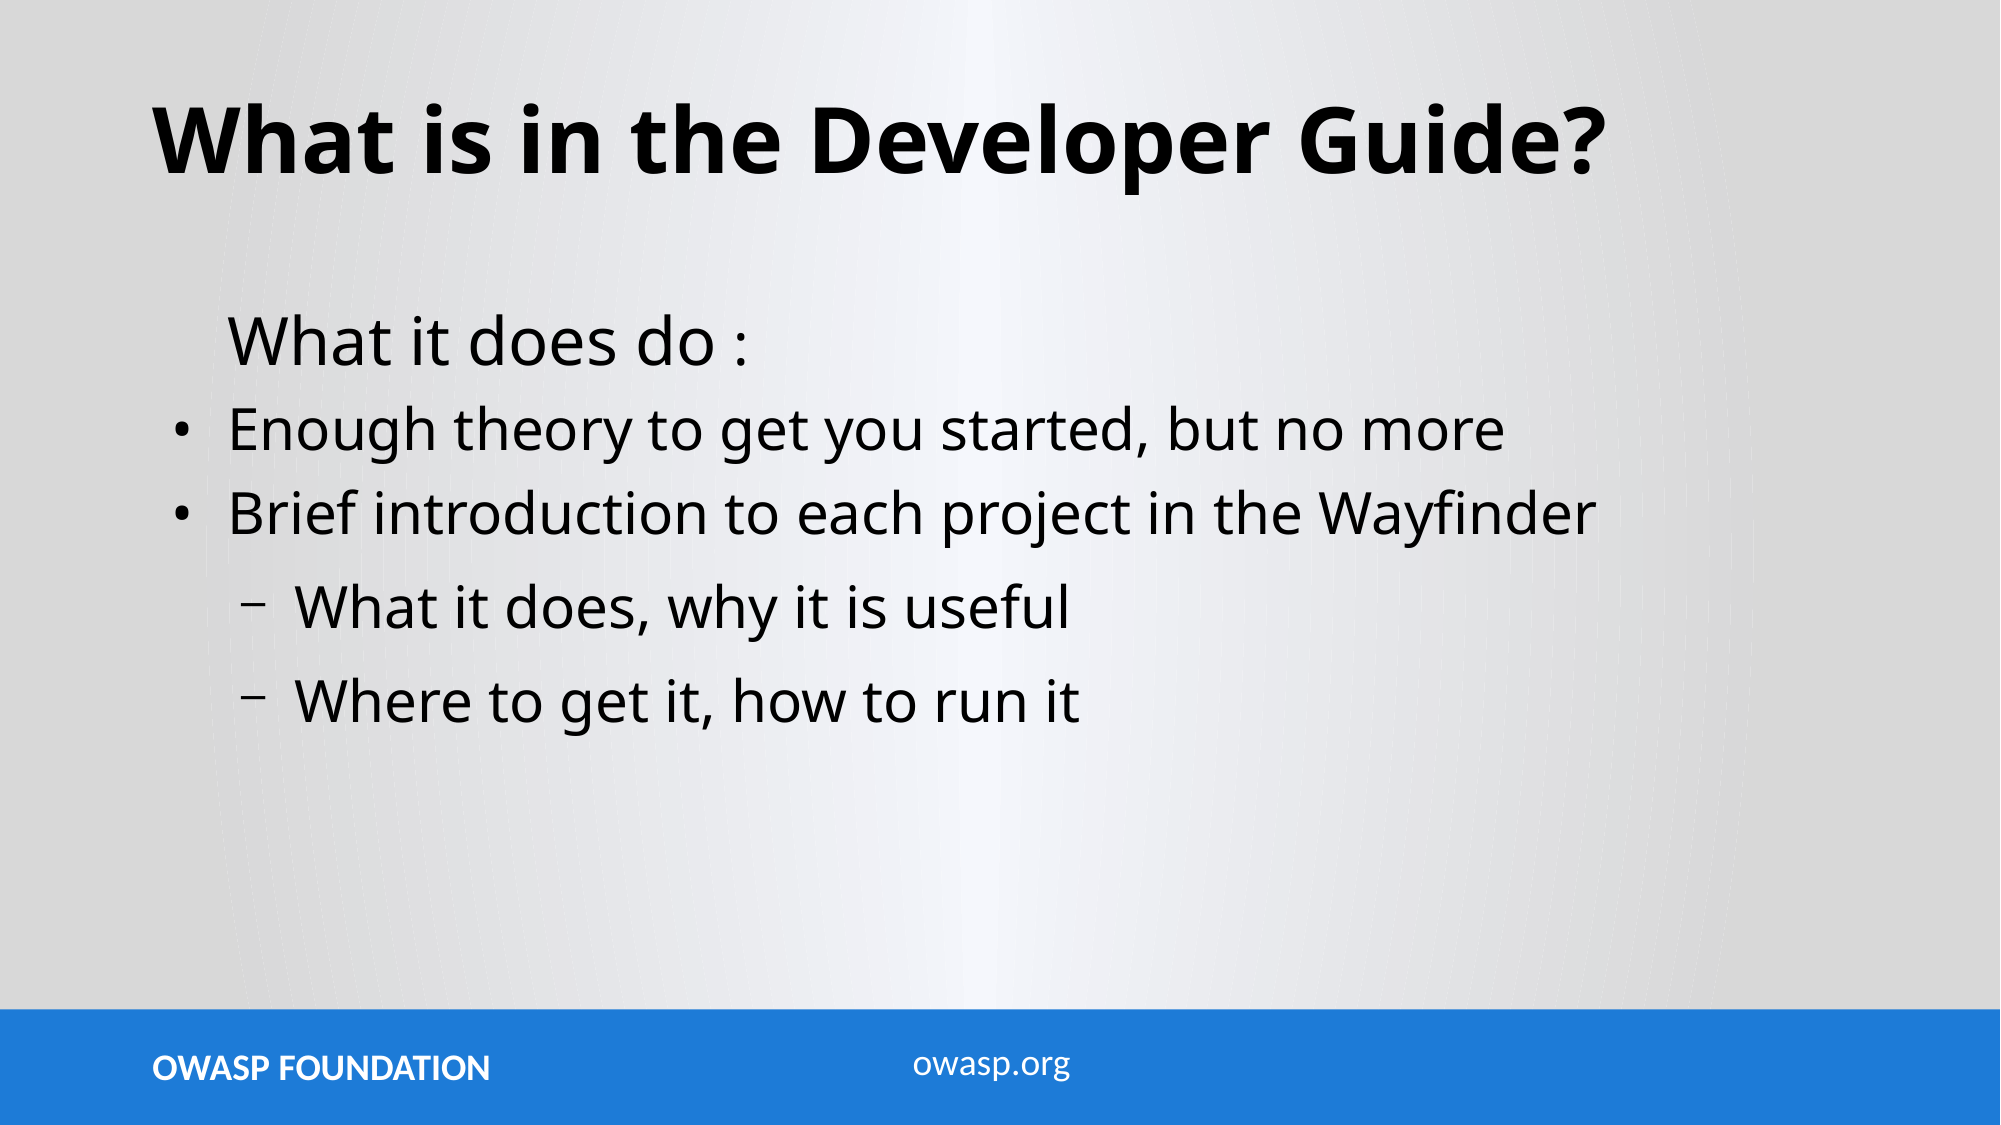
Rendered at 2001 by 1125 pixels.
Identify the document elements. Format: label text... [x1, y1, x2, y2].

title What is in the Developer Guide? [137, 35, 1863, 253]
list What it does do : Enough theory to get you started, but no more Brief introduction to each project in the Wayfinder What it does, why it is useful Where to get it, how to run it [137, 299, 1863, 863]
